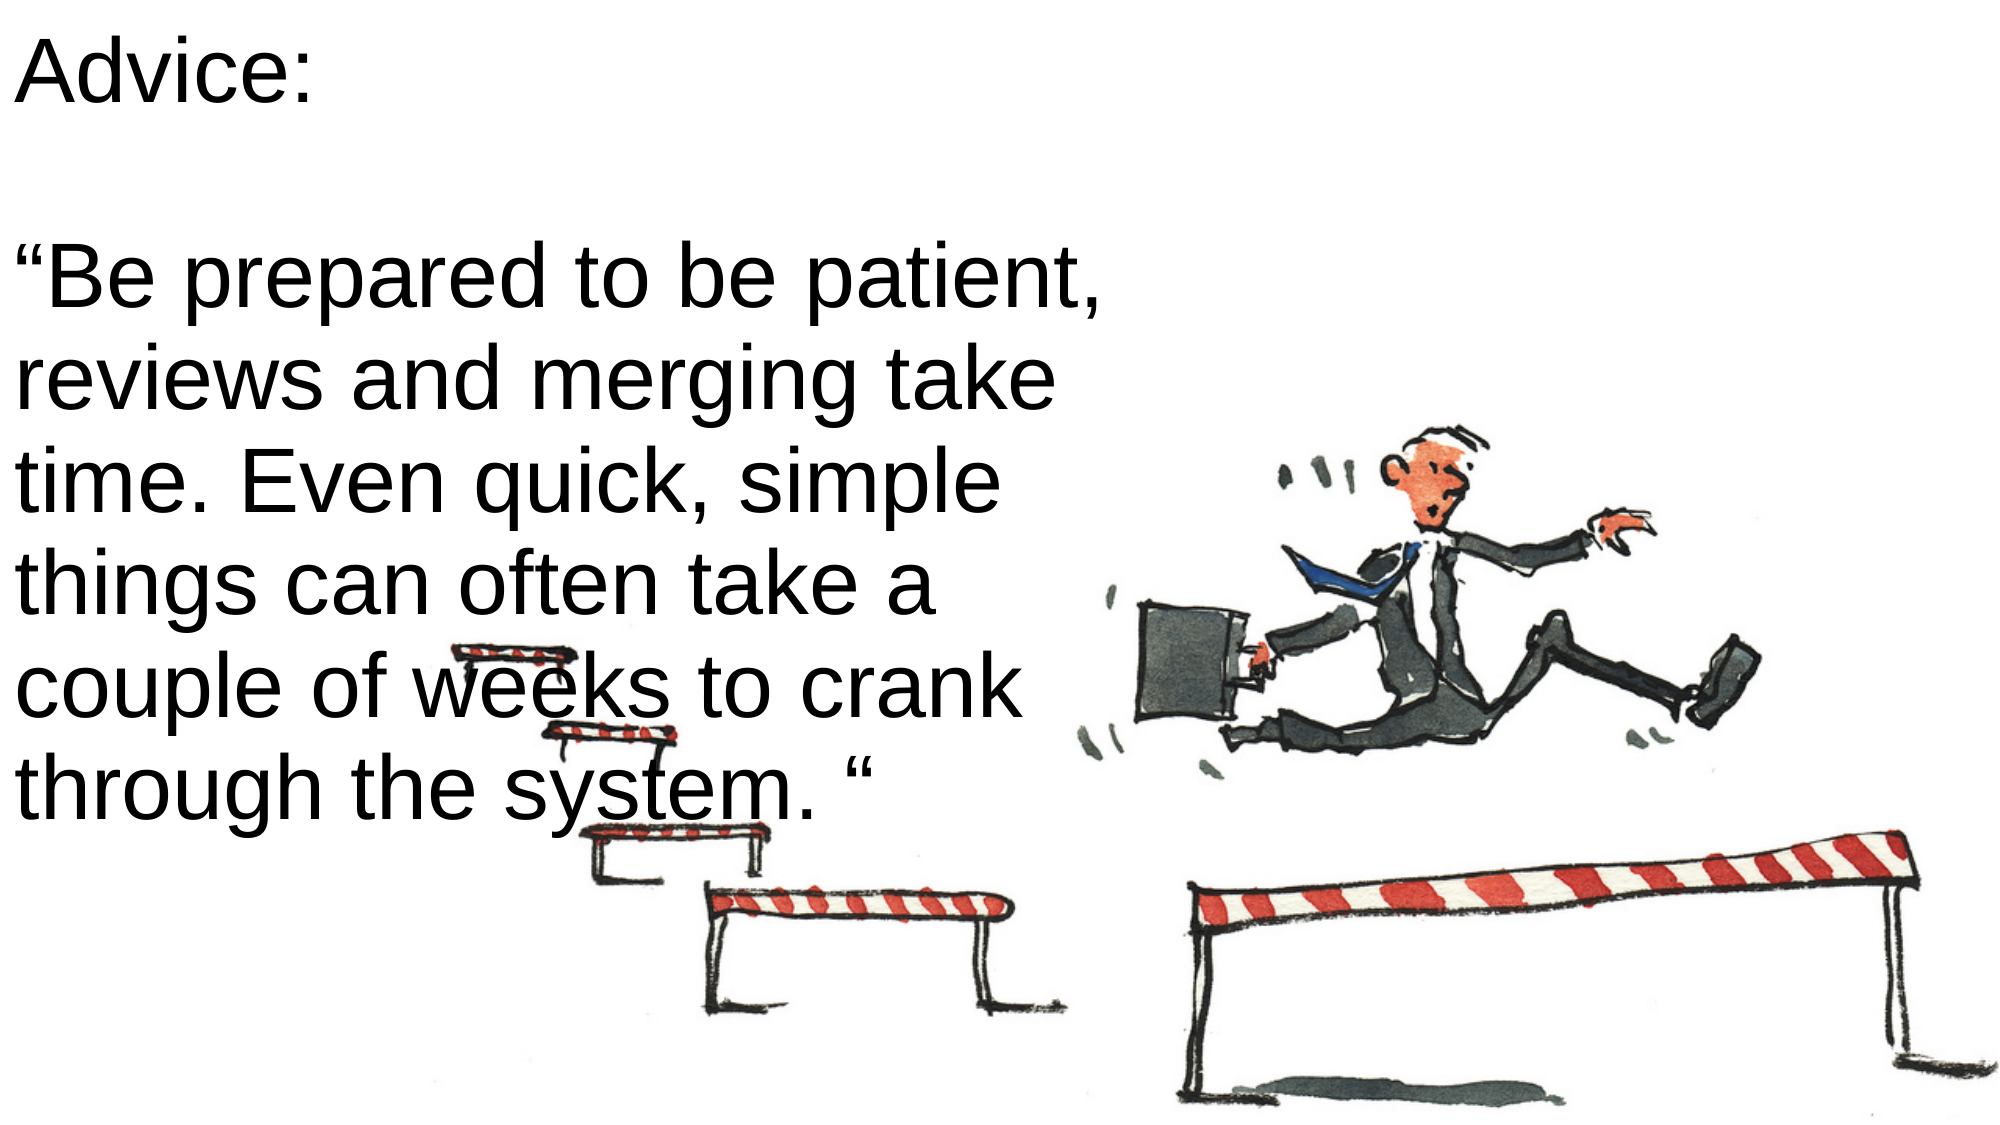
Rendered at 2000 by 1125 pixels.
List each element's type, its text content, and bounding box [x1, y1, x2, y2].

picture [426, 413, 2000, 1120]
text_box Advice: “Be prepared to be patient, reviews and merging take time. Even quick, simple things can often take a couple of weeks to crank through the system. “ [0, 11, 1123, 849]
